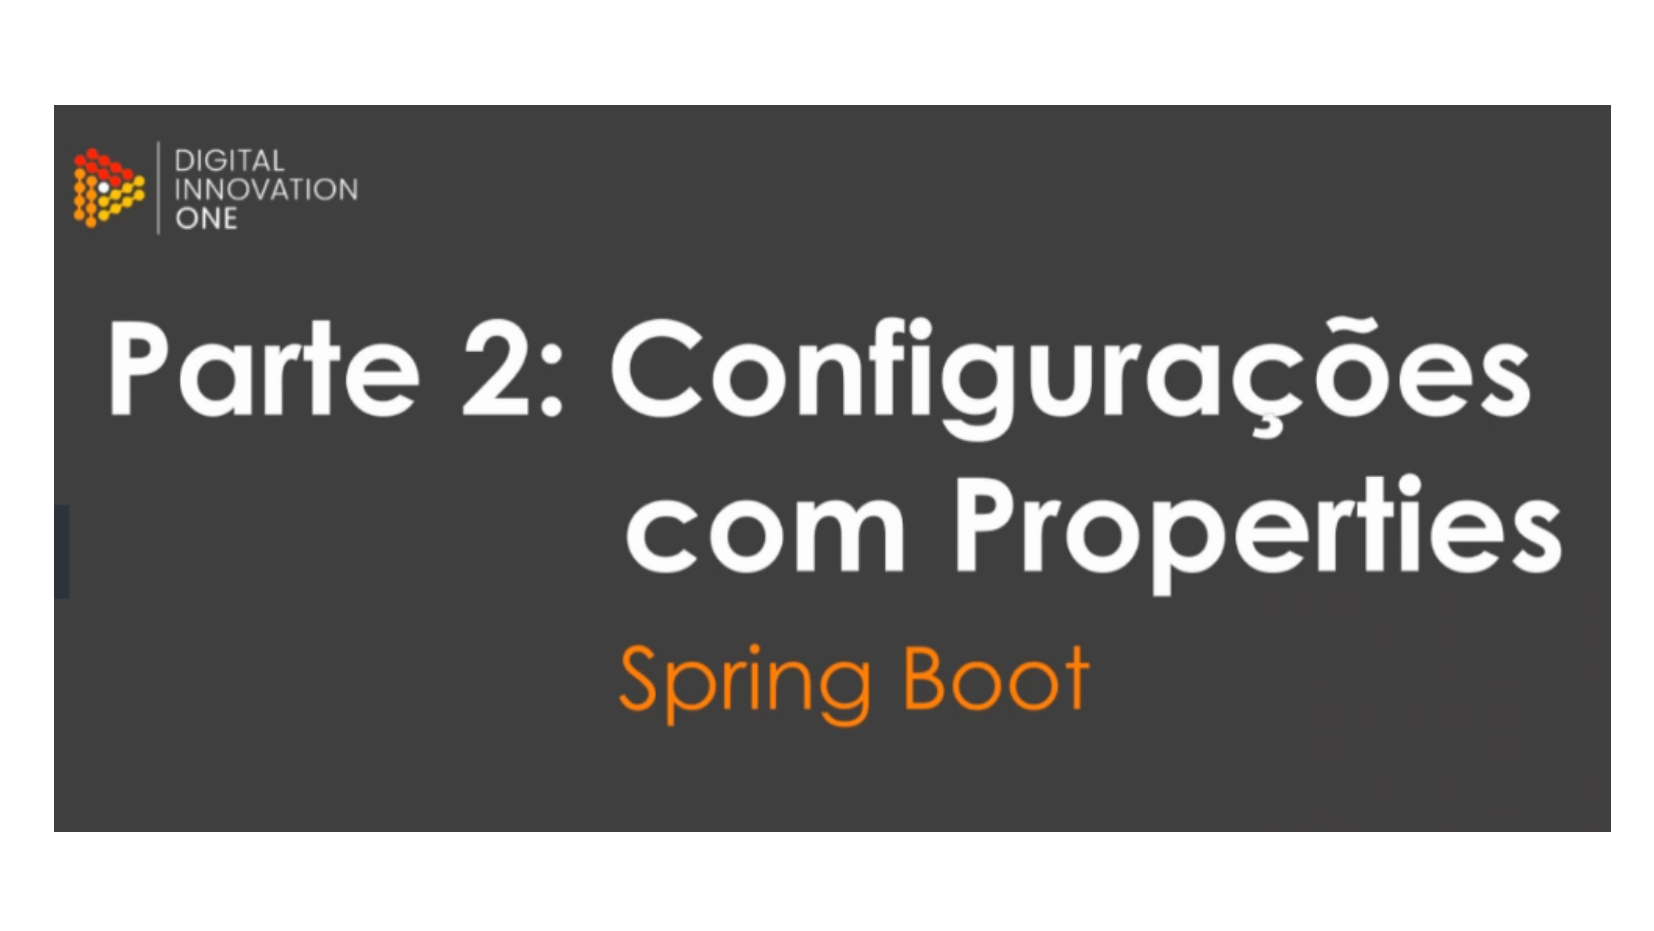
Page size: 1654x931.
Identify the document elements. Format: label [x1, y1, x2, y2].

picture [54, 105, 1611, 833]
